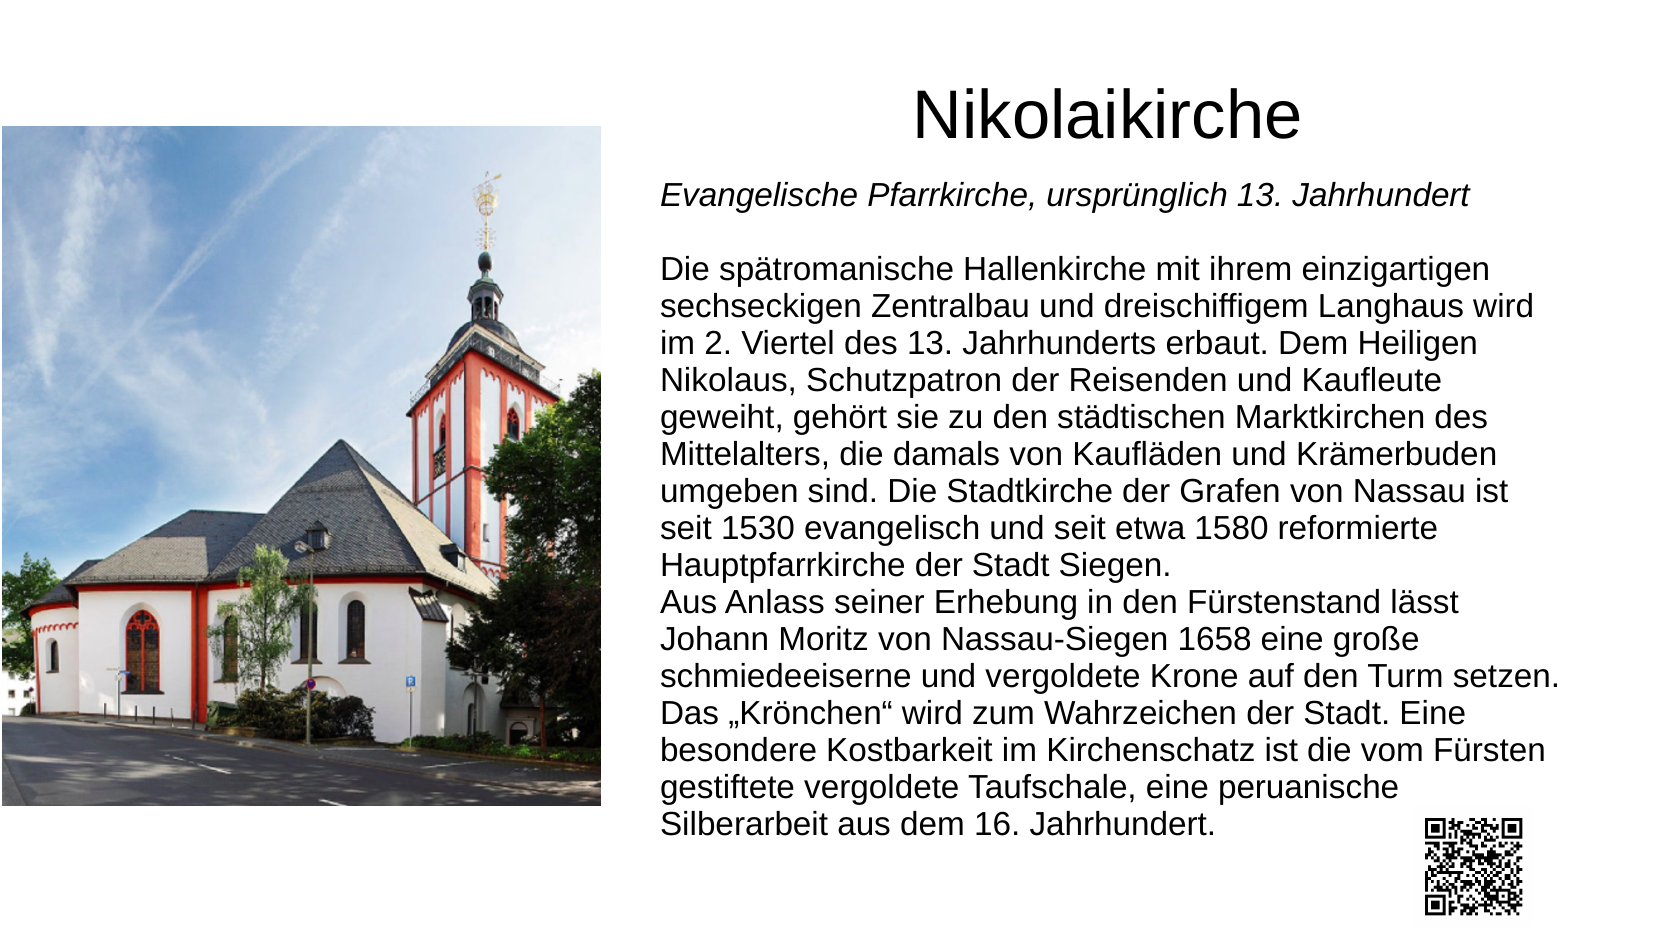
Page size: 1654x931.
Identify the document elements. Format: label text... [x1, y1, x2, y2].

subtitle Evangelische Pfarrkirche, ursprünglich 13. Jahrhundert Die spätromanische Hallenkirche mit ihrem einzigartigen sechseckigen Zentralbau und dreischiffigem Langhaus wird im 2. Viertel des 13. Jahrhunderts erbaut. Dem Heiligen Nikolaus, Schutzpatron der Reisenden und Kaufleute geweiht, gehört sie zu den städtischen Marktkirchen des Mittelalters, die damals von Kaufläden und Krämerbuden umgeben sind. Die Stadtkirche der Grafen von Nassau ist seit 1530 evangelisch und seit etwa 1580 reformierte Hauptpfarrkirche der Stadt Siegen. Aus Anlass seiner Erhebung in den Fürstenstand lässt Johann Moritz von Nassau-Siegen 1658 eine große schmiedeeiserne und vergoldete Krone auf den Turm setzen. Das „Krönchen“ wird zum Wahrzeichen der Stadt. Eine besondere Kostbarkeit im Kirchenschatz ist die vom Fürsten gestiftete vergoldete Taufschale, eine peruanische Silberarbeit aus dem 16. Jahrhundert. [660, 176, 1571, 843]
picture [1413, 806, 1534, 927]
picture [2, 126, 601, 806]
title Nikolaikirche [645, 37, 1571, 193]
